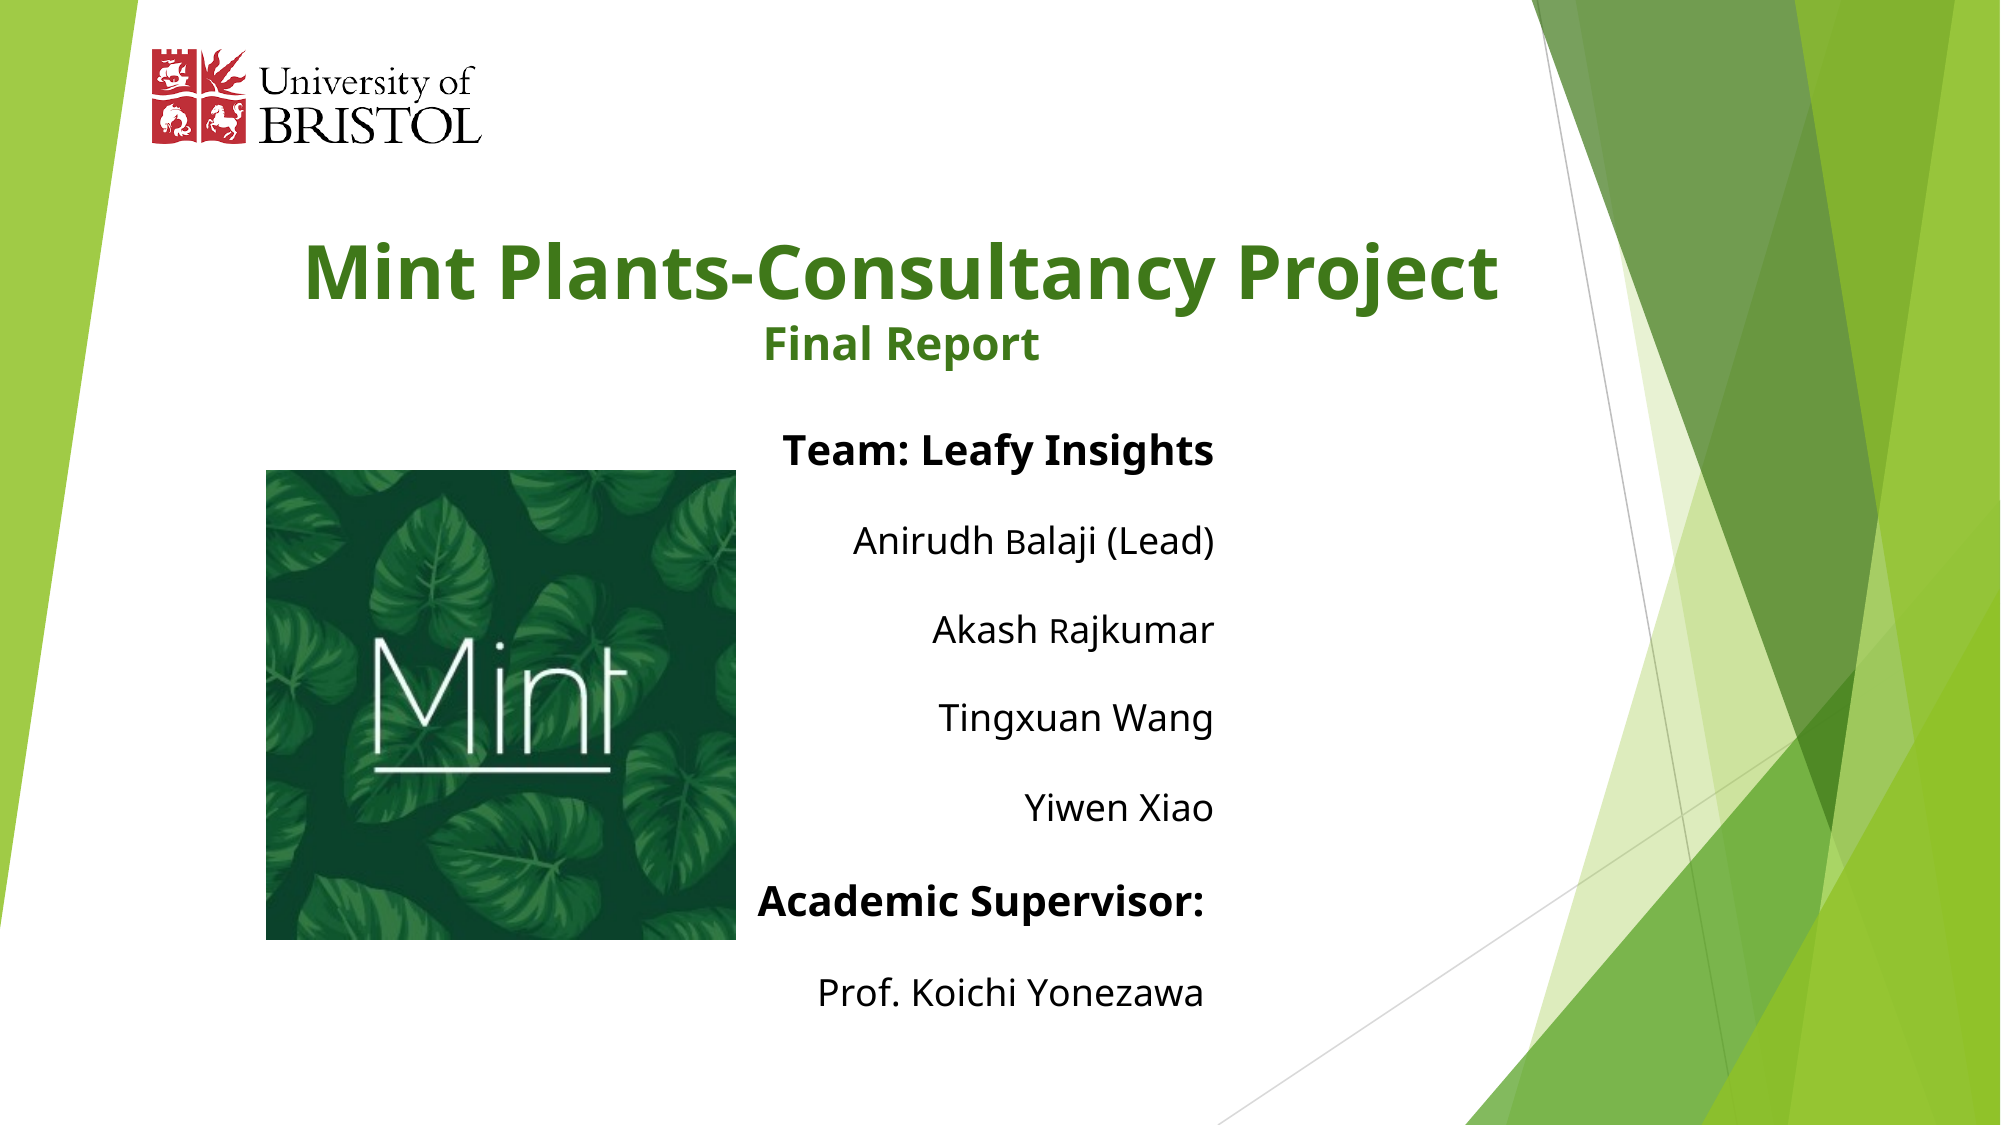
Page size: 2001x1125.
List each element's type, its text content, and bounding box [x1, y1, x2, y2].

picture [266, 470, 736, 940]
title Mint Plants-Consultancy Project Final Report [266, 181, 1536, 377]
text_box Team: Leafy Insights Anirudh Balaji (Lead) Akash Rajkumar Tingxuan Wang Yiwen Xiao Academic Supervisor: Prof. Koichi Yonezawa [750, 391, 1537, 1049]
picture [152, 49, 482, 145]
